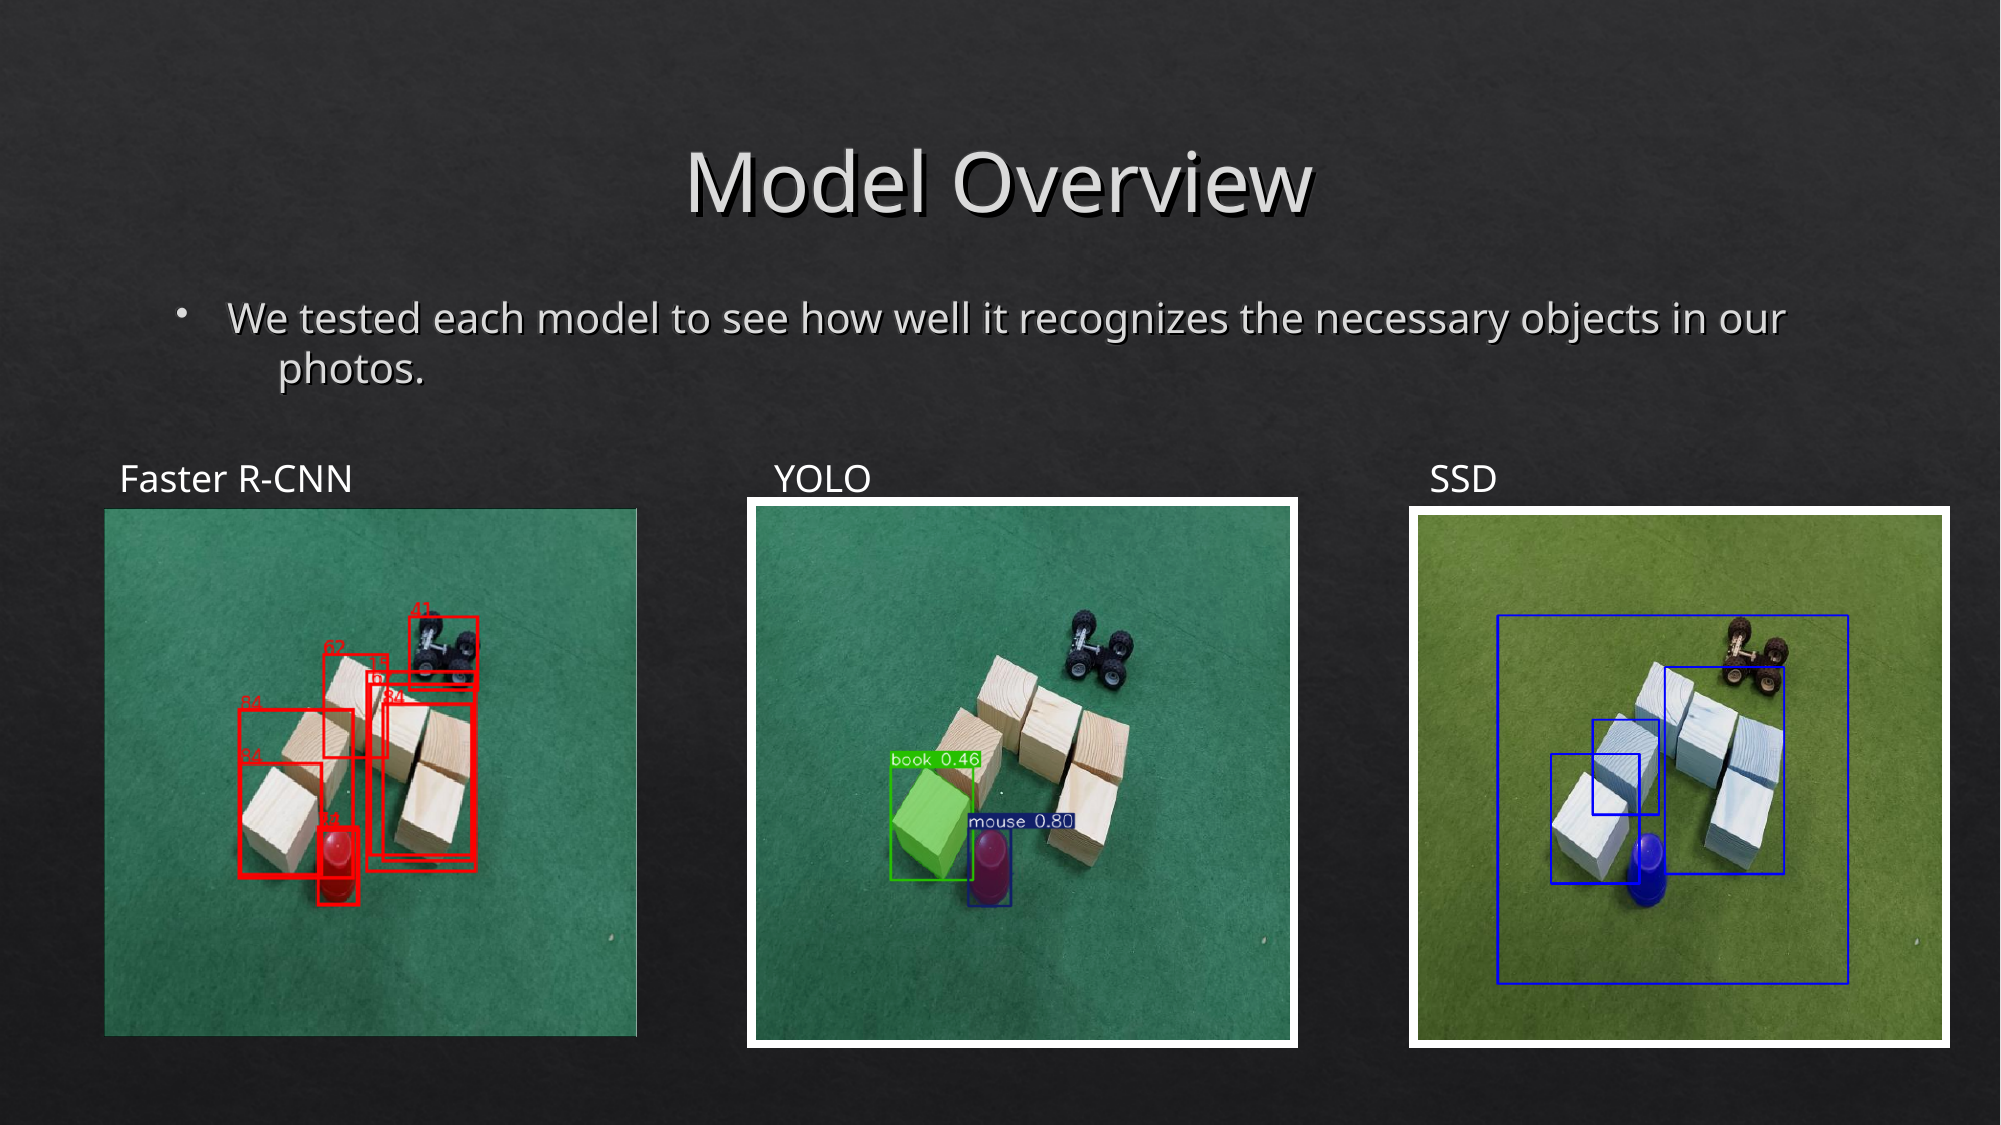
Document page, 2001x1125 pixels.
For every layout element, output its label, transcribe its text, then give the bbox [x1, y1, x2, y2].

text_box YOLO [759, 447, 1182, 497]
list We tested each model to see how well it recognizes the necessary objects in our photos. [149, 284, 1849, 950]
text_box SSD [1414, 447, 1837, 506]
picture [104, 508, 637, 1037]
picture [747, 497, 1298, 1048]
title Model Overview [149, 99, 1849, 260]
text_box Faster R-CNN [104, 447, 527, 508]
picture [1409, 507, 1950, 1048]
